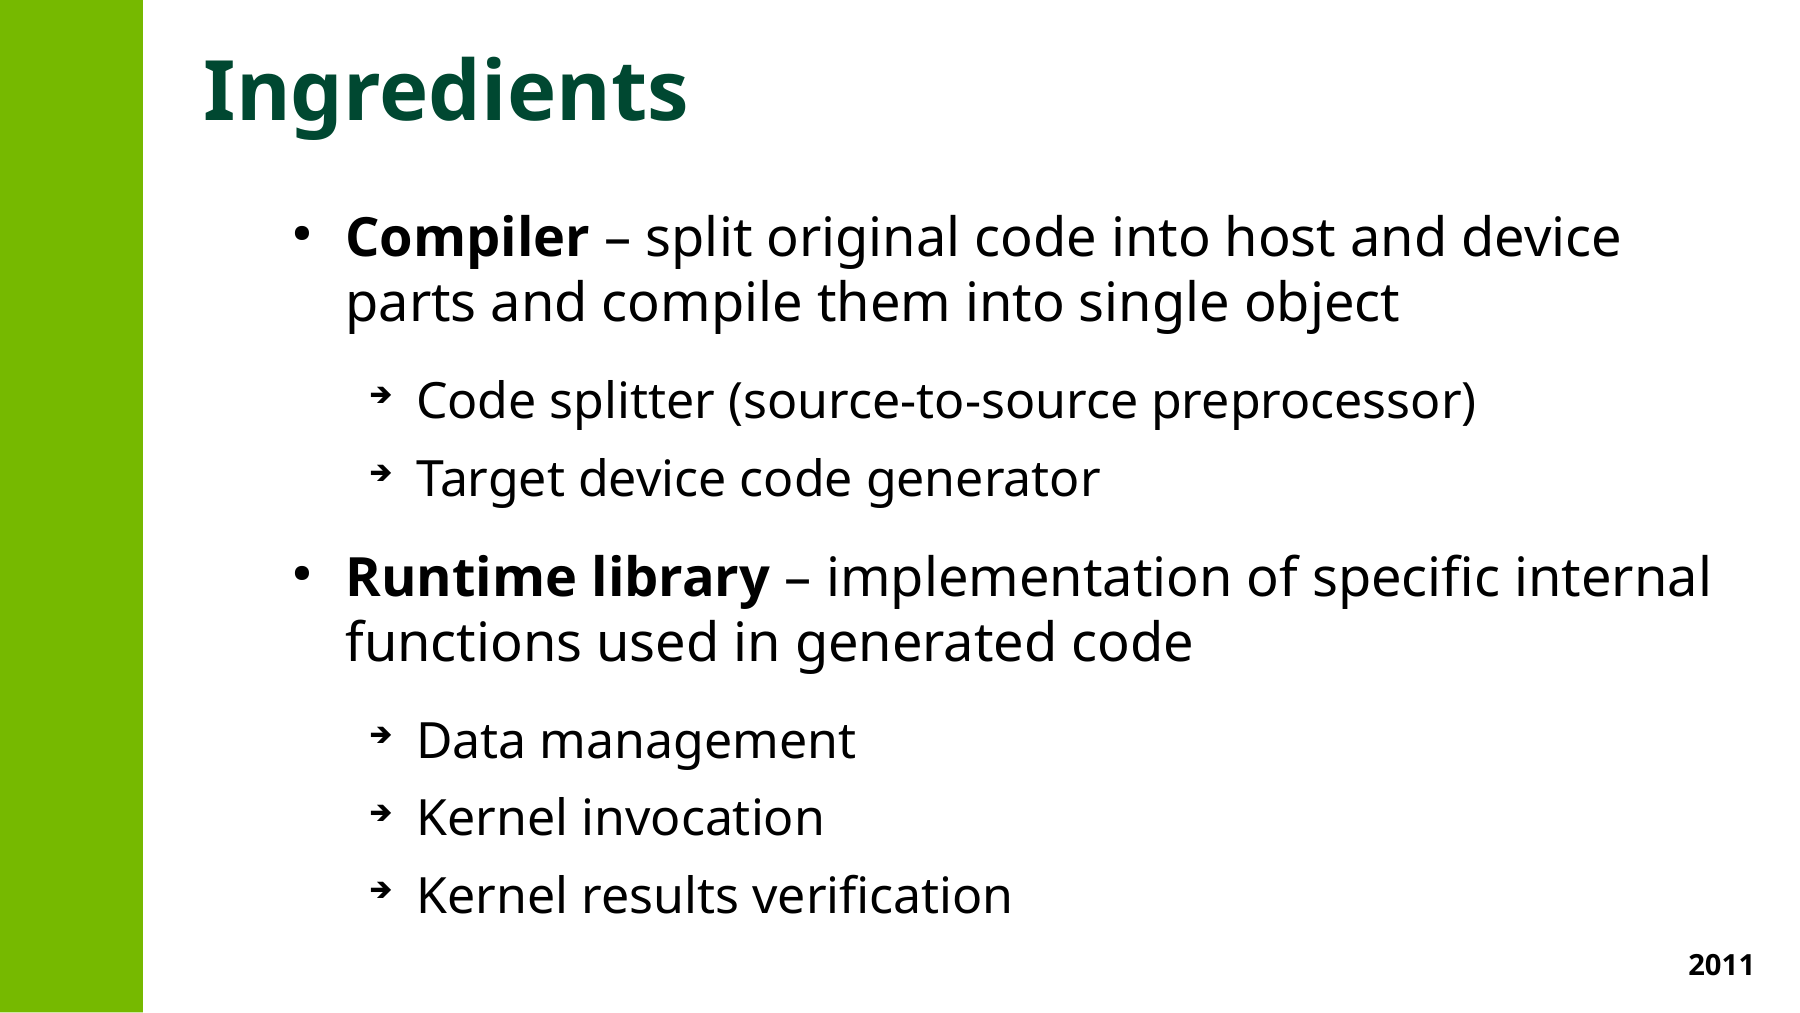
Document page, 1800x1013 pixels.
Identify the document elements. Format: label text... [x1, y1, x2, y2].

title Ingredients [188, 40, 1733, 195]
list Compiler – split original code into host and device parts and compile them into single object Code splitter (source-to-source preprocessor) Target device code generator Runtime library – implementation of specific internal functions used in generated code Data management Kernel invocation Kernel results verification [188, 195, 1733, 976]
